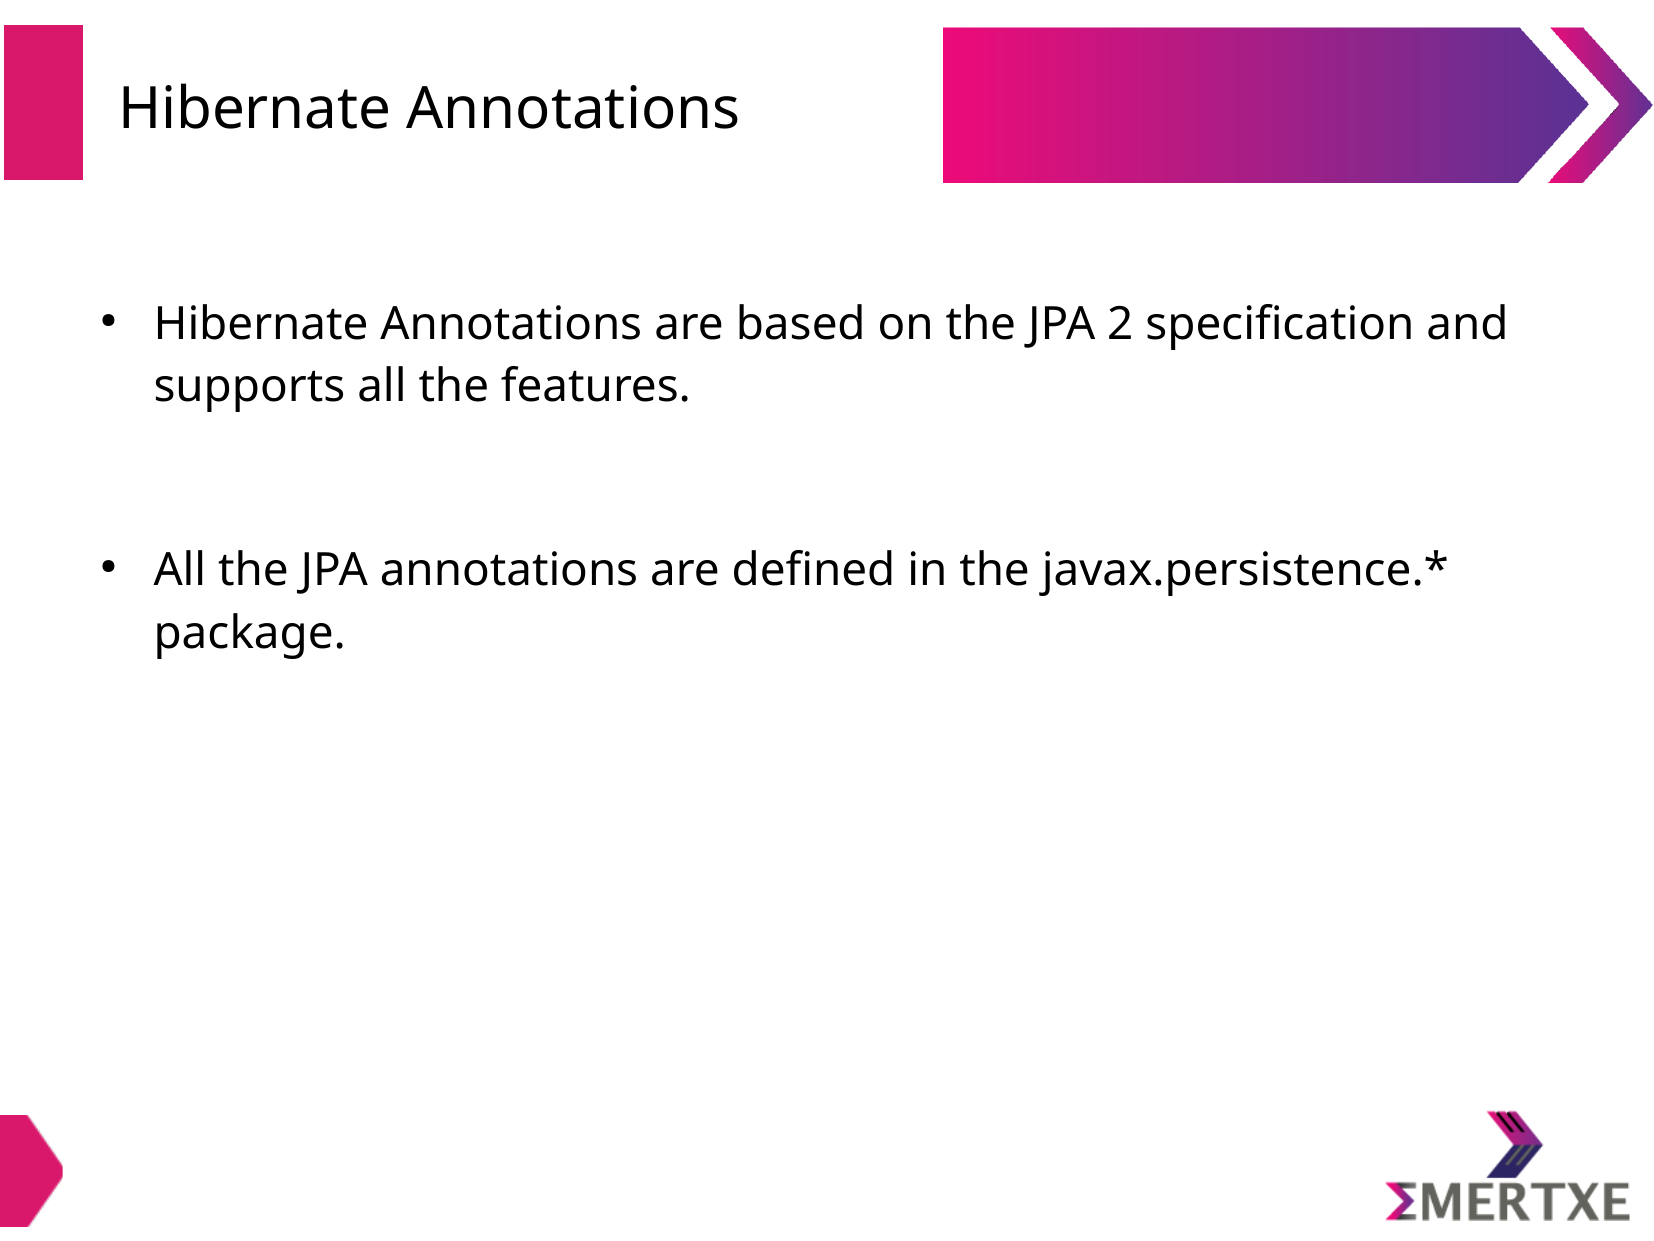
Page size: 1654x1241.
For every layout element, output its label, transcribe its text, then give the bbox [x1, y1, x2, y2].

list Hibernate Annotations are based on the JPA 2 specification and supports all the features. All the JPA annotations are defined in the javax.persistence.* package. [82, 290, 1571, 1010]
picture [1385, 1107, 1631, 1221]
title Hibernate Annotations [82, 2, 1571, 210]
picture [1571, 27, 1653, 183]
